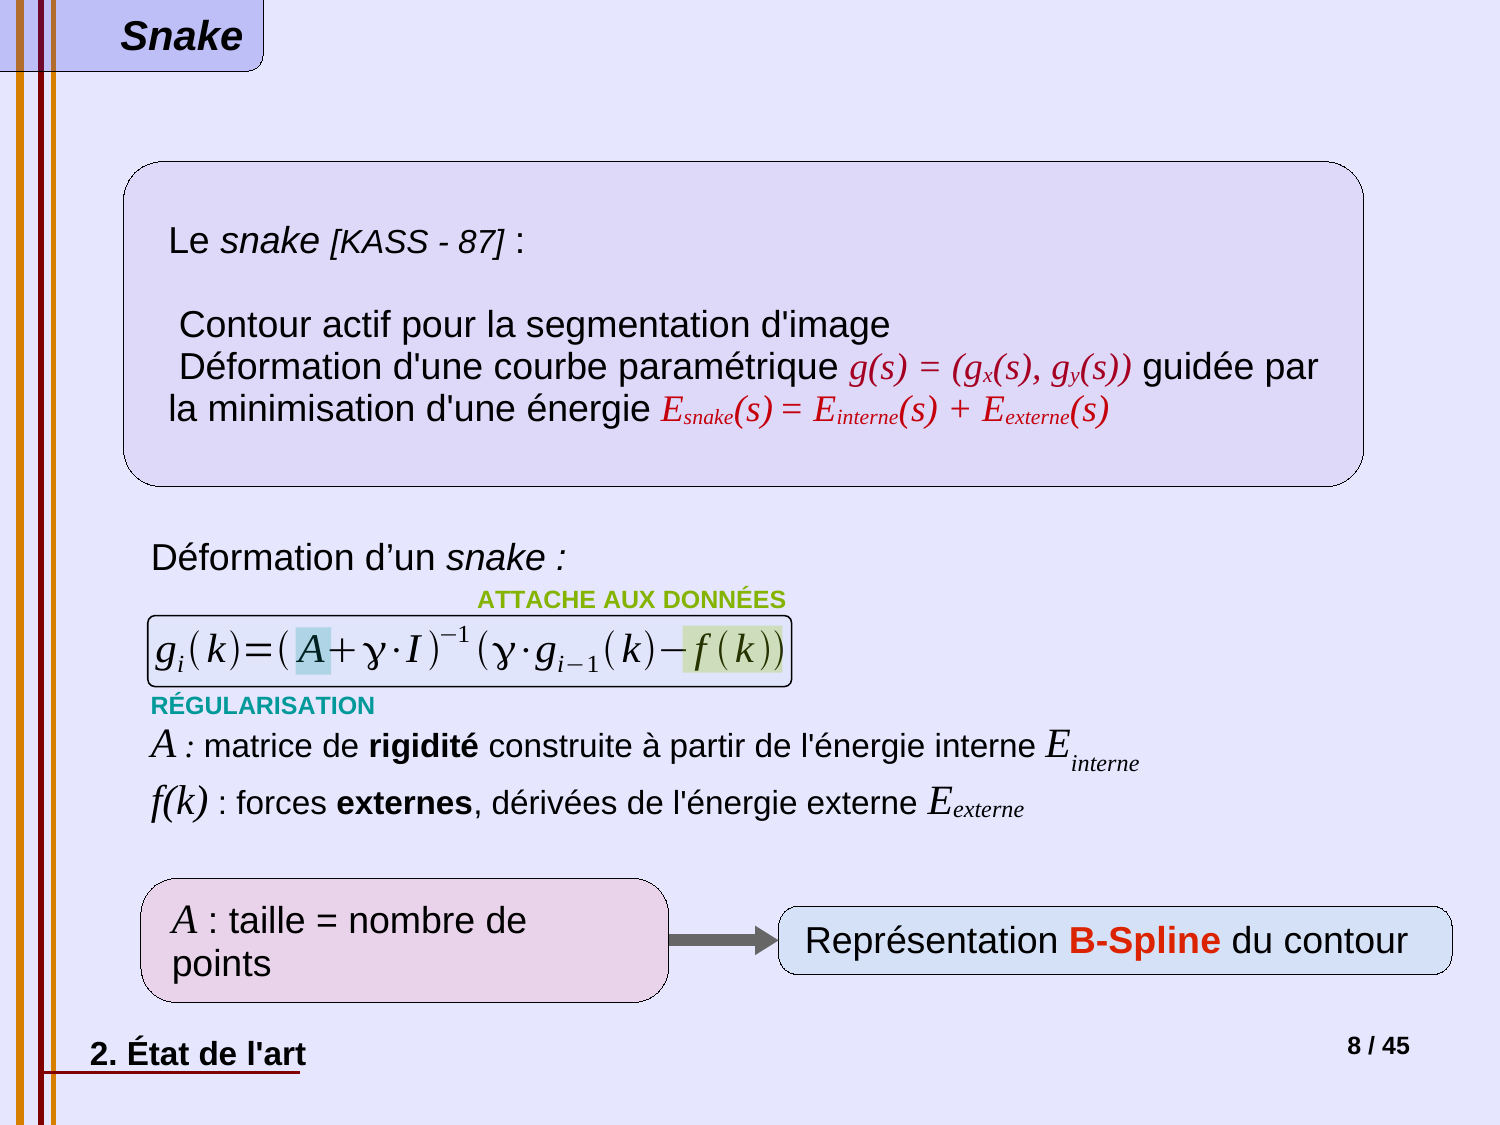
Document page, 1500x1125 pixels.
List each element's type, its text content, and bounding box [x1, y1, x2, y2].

text_box [295, 627, 332, 675]
text_box A : matrice de rigidité construite à partir de l'énergie interne Einterne f(k) : forces externes, dérivées de l'énergie externe Eexterne [136, 713, 1155, 868]
chart [141, 621, 797, 679]
text_box RÉGULARISATION [135, 684, 391, 728]
text_box Le snake [KASS - 87] : Contour actif pour la segmentation d'image Déformation d'une courbe paramétrique g(s) = (gx(s), gy(s)) guidée par la minimisation d'une énergie Esnake(s) = Einterne(s) + Eexterne(s) [123, 161, 1364, 487]
text_box A : taille = nombre de points [140, 878, 669, 1003]
text_box Déformation d’un snake : [136, 529, 593, 587]
text_box [147, 679, 792, 687]
text_box Snake [0, 0, 264, 72]
text_box [148, 615, 462, 621]
text_box [682, 625, 783, 673]
text_box Représentation B-Spline du contour [778, 906, 1453, 975]
title 2. État de l'art [75, 1027, 597, 1080]
text_box ATTACHE AUX DONNÉES [462, 578, 802, 622]
